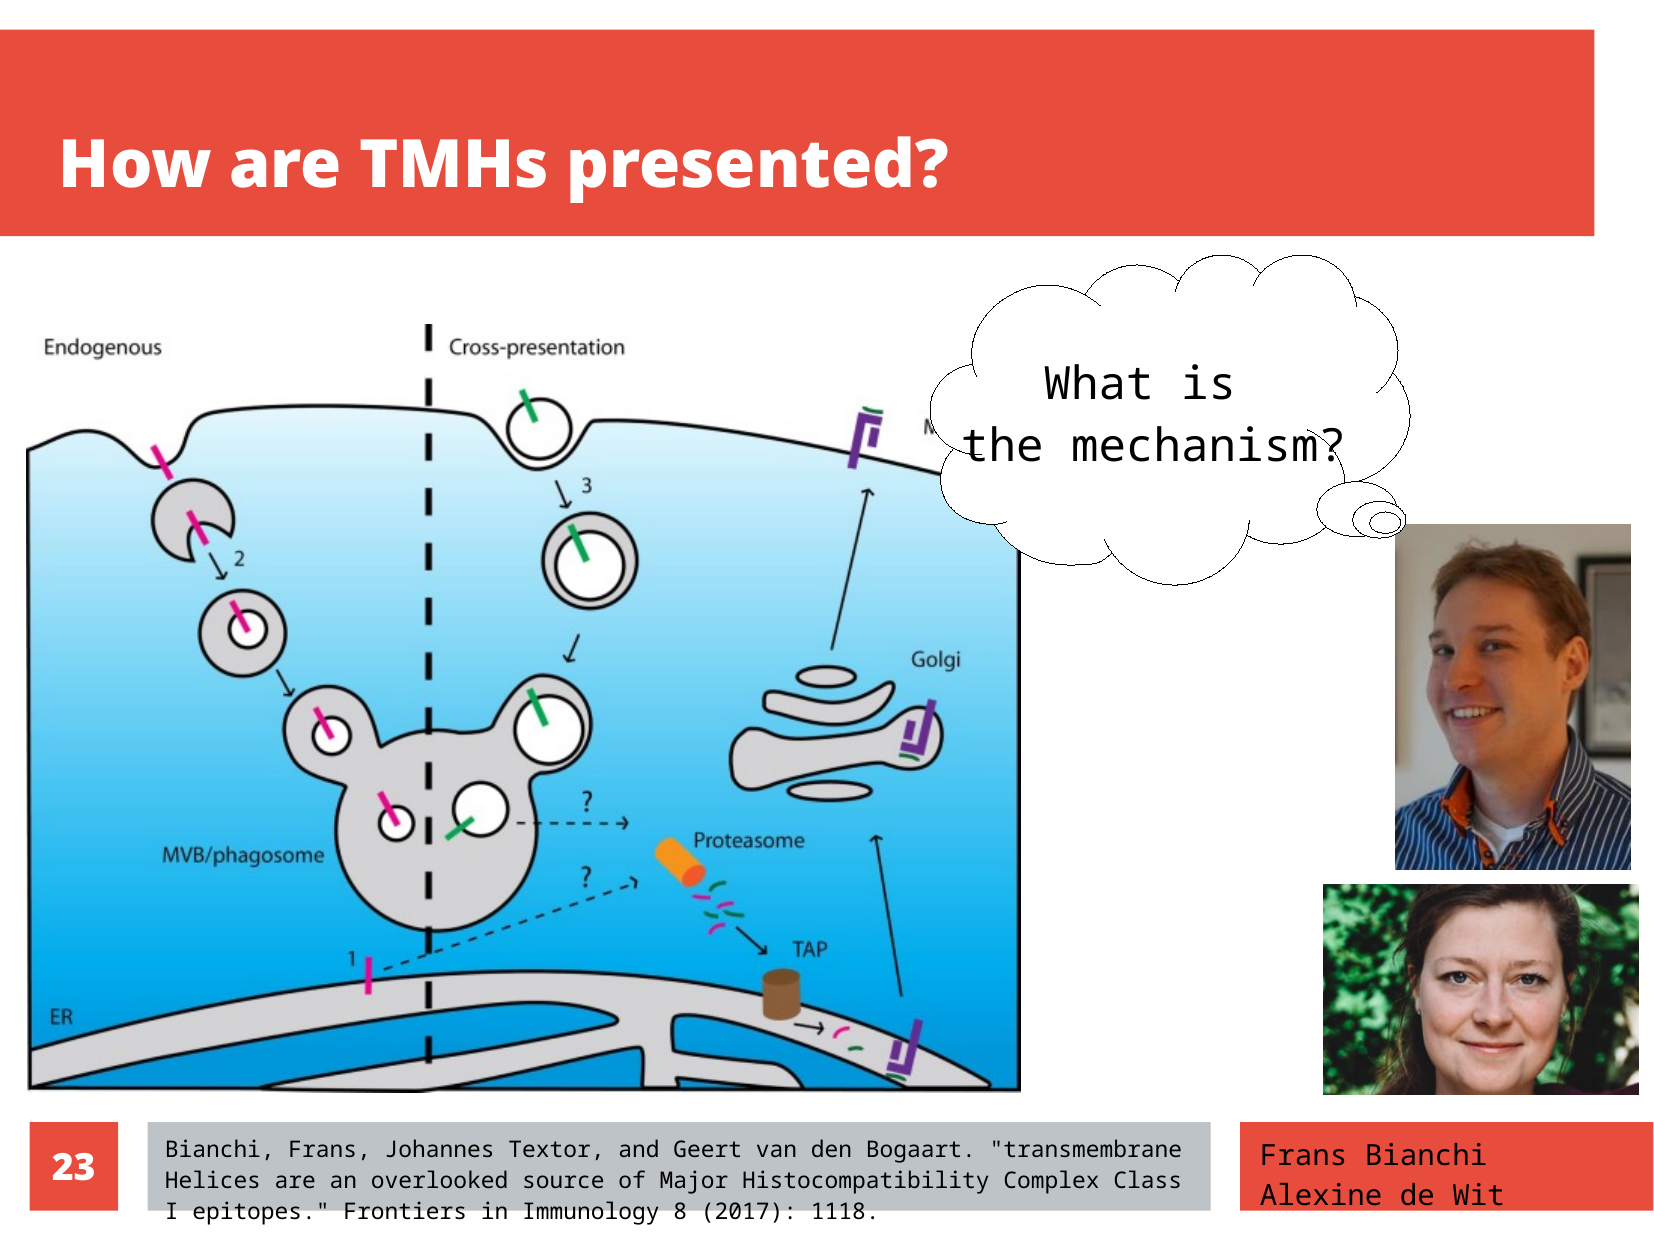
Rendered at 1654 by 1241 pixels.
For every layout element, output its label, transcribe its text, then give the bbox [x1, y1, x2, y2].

picture [26, 324, 1021, 1093]
text_box Frans Bianchi Alexine de Wit [1245, 1127, 1636, 1201]
text_box Bianchi, Frans, Johannes Textor, and Geert van den Bogaart. "transmembrane Helices are an overlooked source of Major Histocompatibility Complex Class I epitopes." Frontiers in Immunology 8 (2017): 1118. [150, 1125, 1201, 1210]
text_box What is the mechanism? [930, 255, 1411, 586]
picture [1323, 884, 1639, 1096]
title How are TMHs presented? [59, 59, 1595, 207]
picture [1395, 524, 1631, 871]
